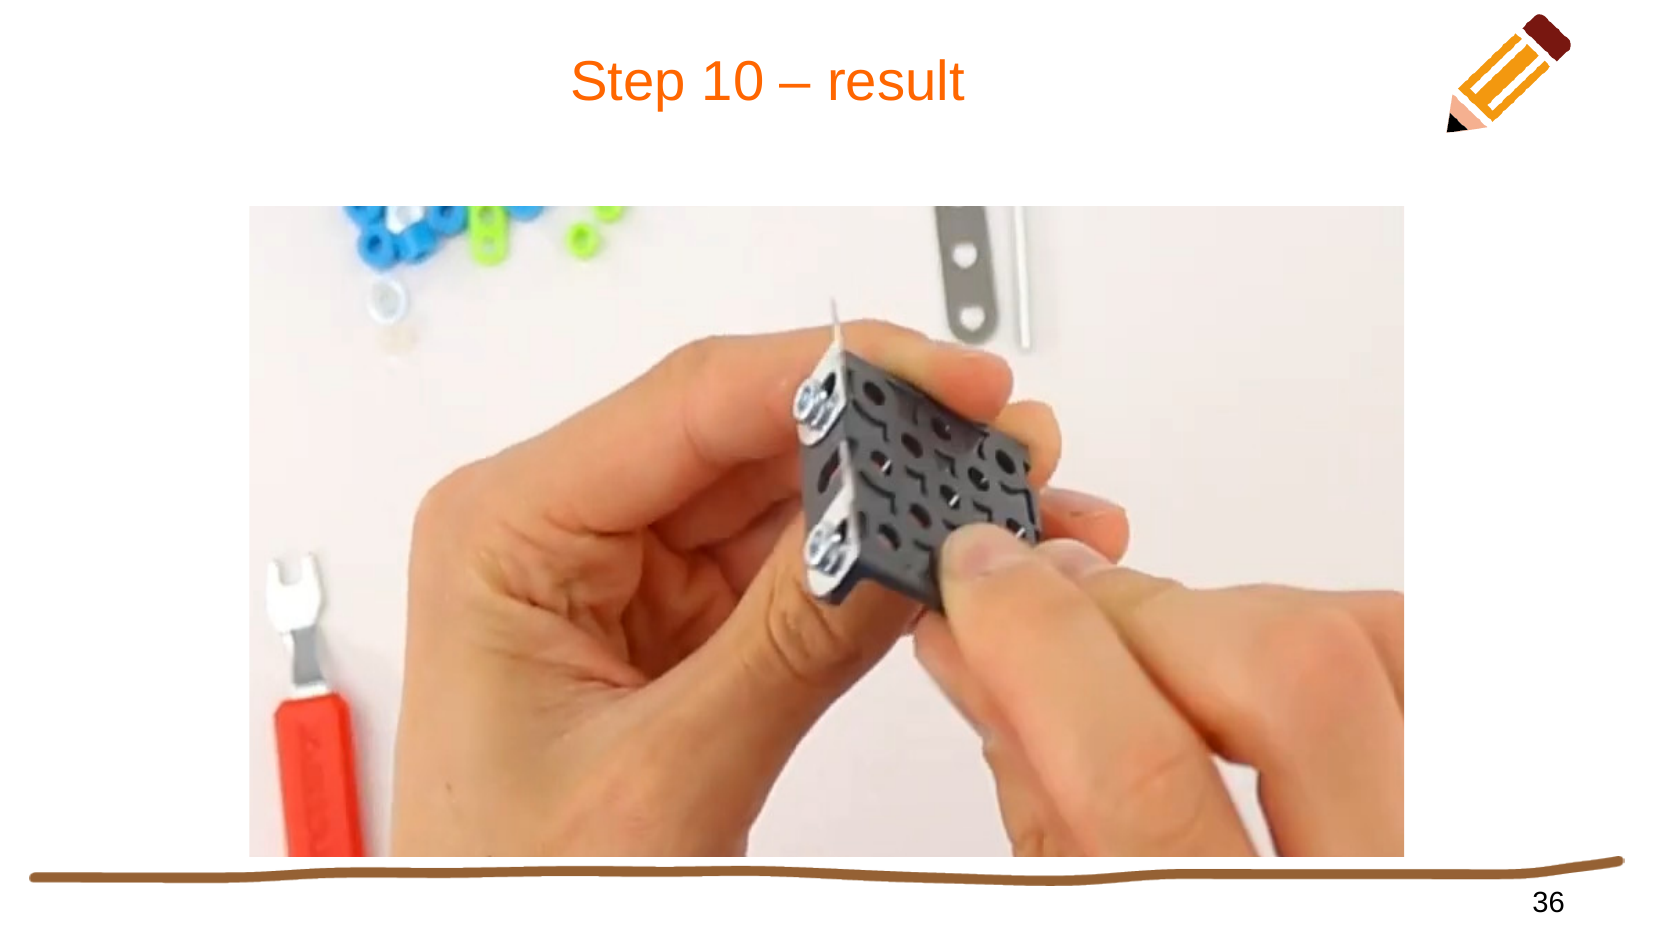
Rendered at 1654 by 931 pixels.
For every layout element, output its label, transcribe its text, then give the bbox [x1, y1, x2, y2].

title Step 10 – result [88, 29, 1447, 133]
picture [1446, 14, 1571, 133]
picture [29, 206, 1625, 886]
